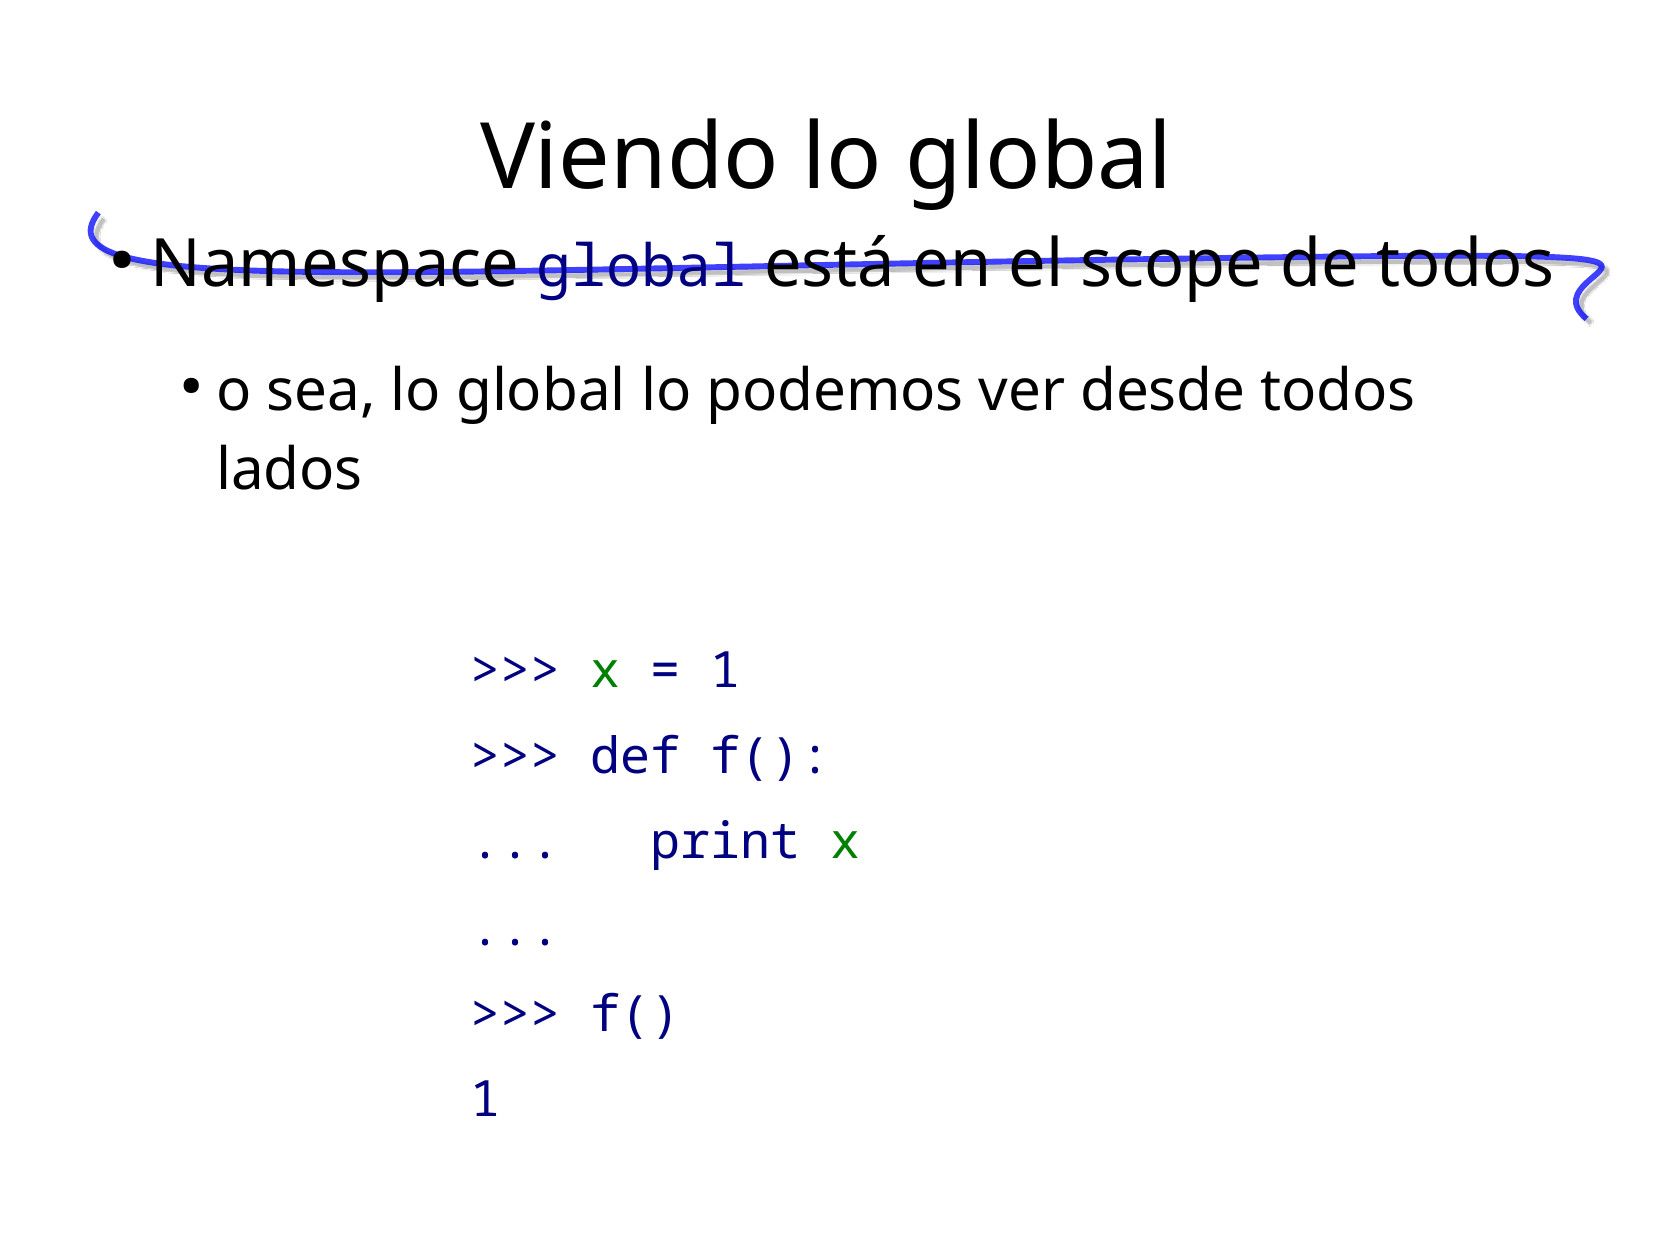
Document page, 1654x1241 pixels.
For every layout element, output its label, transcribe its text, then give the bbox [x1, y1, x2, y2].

title Viendo lo global [82, 49, 1571, 257]
subtitle Namespace global está en el scope de todos o sea, lo global lo podemos ver desde todos lados >>> x = 1 >>> def f(): ... print x ... >>> f() 1 [109, 334, 1565, 1014]
